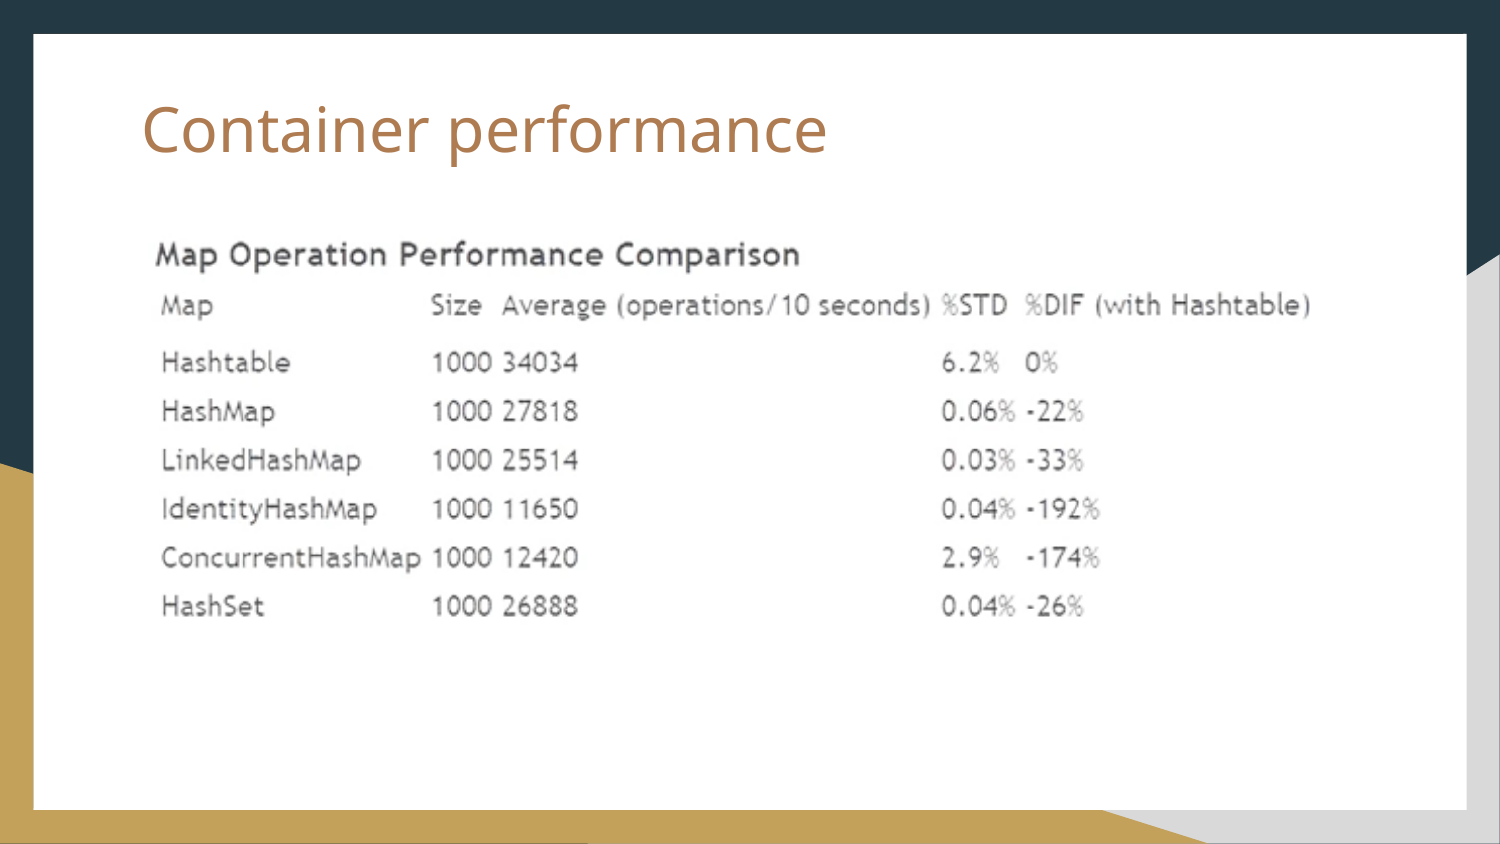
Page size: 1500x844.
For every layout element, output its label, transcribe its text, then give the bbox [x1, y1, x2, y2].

picture [140, 209, 1310, 635]
title Container performance [126, 74, 1075, 166]
